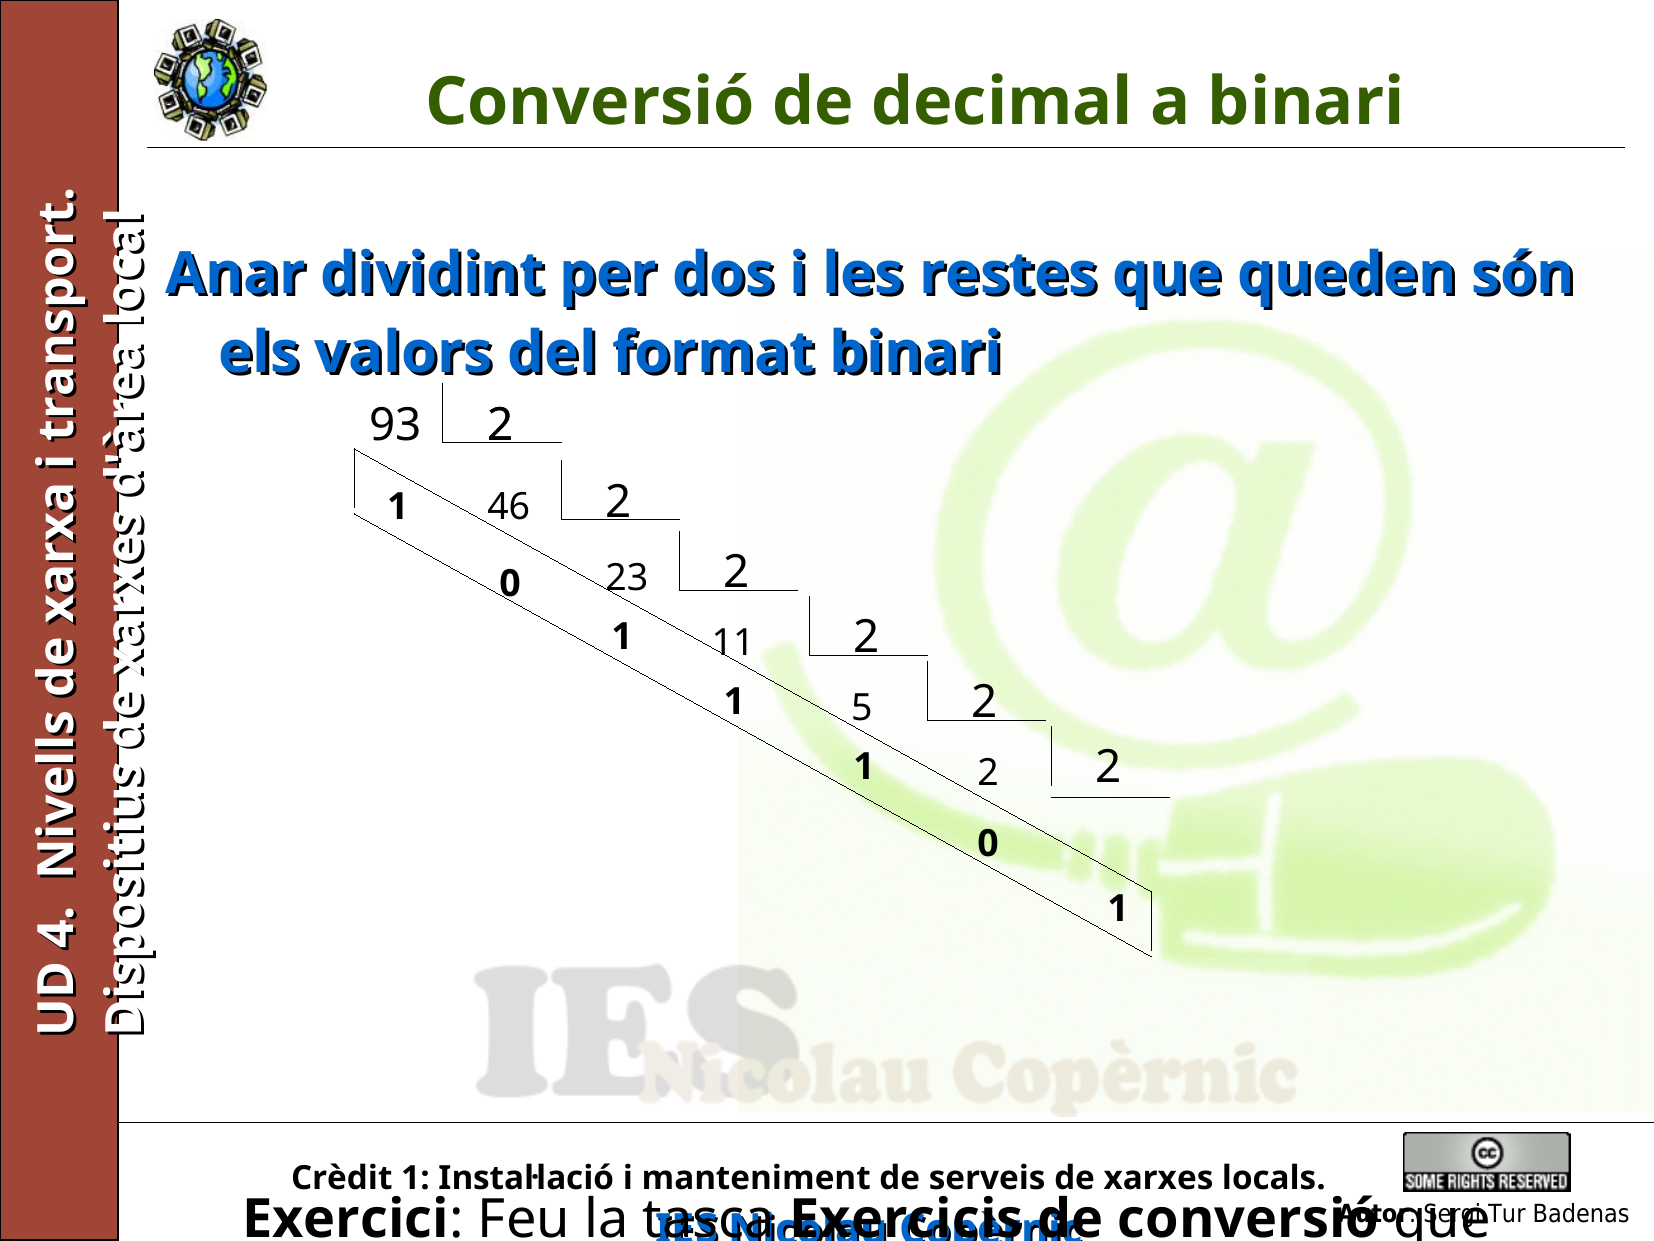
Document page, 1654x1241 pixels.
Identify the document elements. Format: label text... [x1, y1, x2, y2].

list Anar dividint per dos i les restes que queden són els valors del format binari Exercici: Feu la tasca Exercicis de conversió que trobareu a Moodle. [147, 231, 1636, 1100]
text_box 1 [708, 667, 760, 720]
text_box 1 [372, 472, 423, 525]
text_box 2 [1080, 726, 1136, 787]
text_box 0 [484, 549, 535, 602]
text_box 2 [472, 383, 528, 445]
text_box 2 [838, 596, 894, 658]
text_box 2 [590, 460, 646, 522]
text_box 2 [962, 738, 1013, 791]
text_box 1 [1092, 874, 1143, 927]
title Conversió de decimal a binari [171, 56, 1654, 141]
text_box 2 [708, 531, 764, 593]
text_box 23 [590, 543, 662, 596]
picture [1403, 1132, 1571, 1192]
text_box 0 [962, 809, 1013, 862]
text_box 5 [836, 673, 887, 726]
text_box 1 [596, 602, 648, 655]
picture [466, 252, 1654, 1117]
text_box 11 [696, 608, 769, 661]
picture [154, 19, 268, 142]
text_box 93 [354, 383, 436, 445]
text_box 2 [956, 661, 1012, 723]
text_box 46 [472, 472, 544, 525]
text_box 1 [838, 732, 890, 785]
